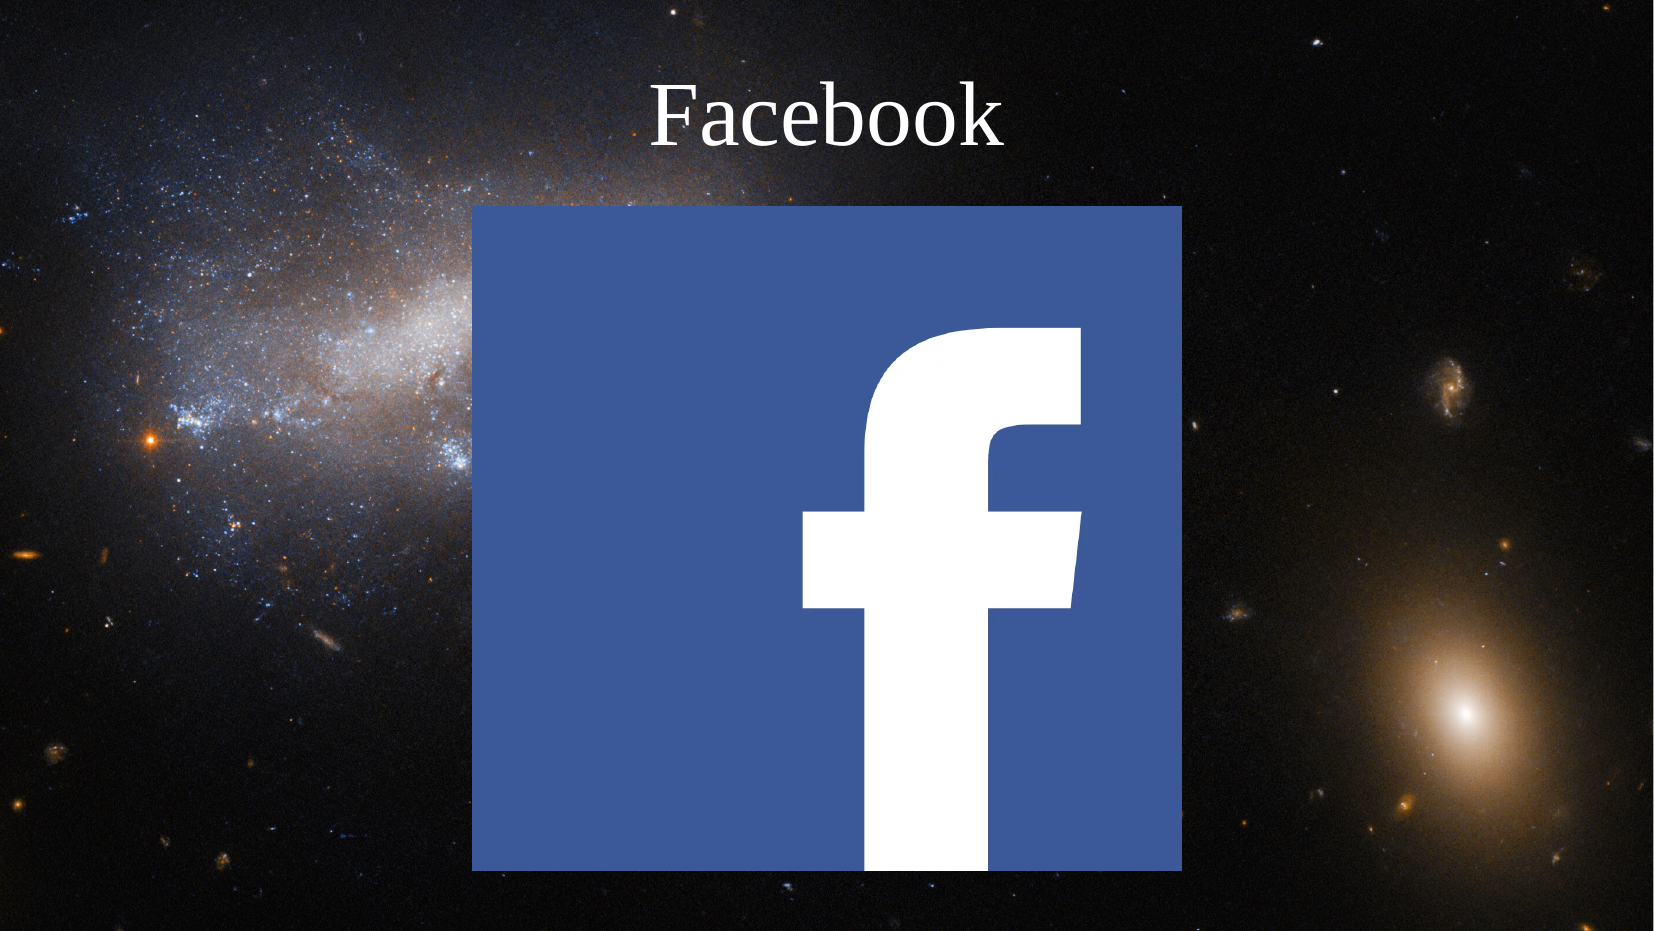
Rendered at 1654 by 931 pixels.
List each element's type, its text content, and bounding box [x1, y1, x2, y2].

title Facebook [82, 37, 1571, 193]
picture [0, 0, 1654, 931]
